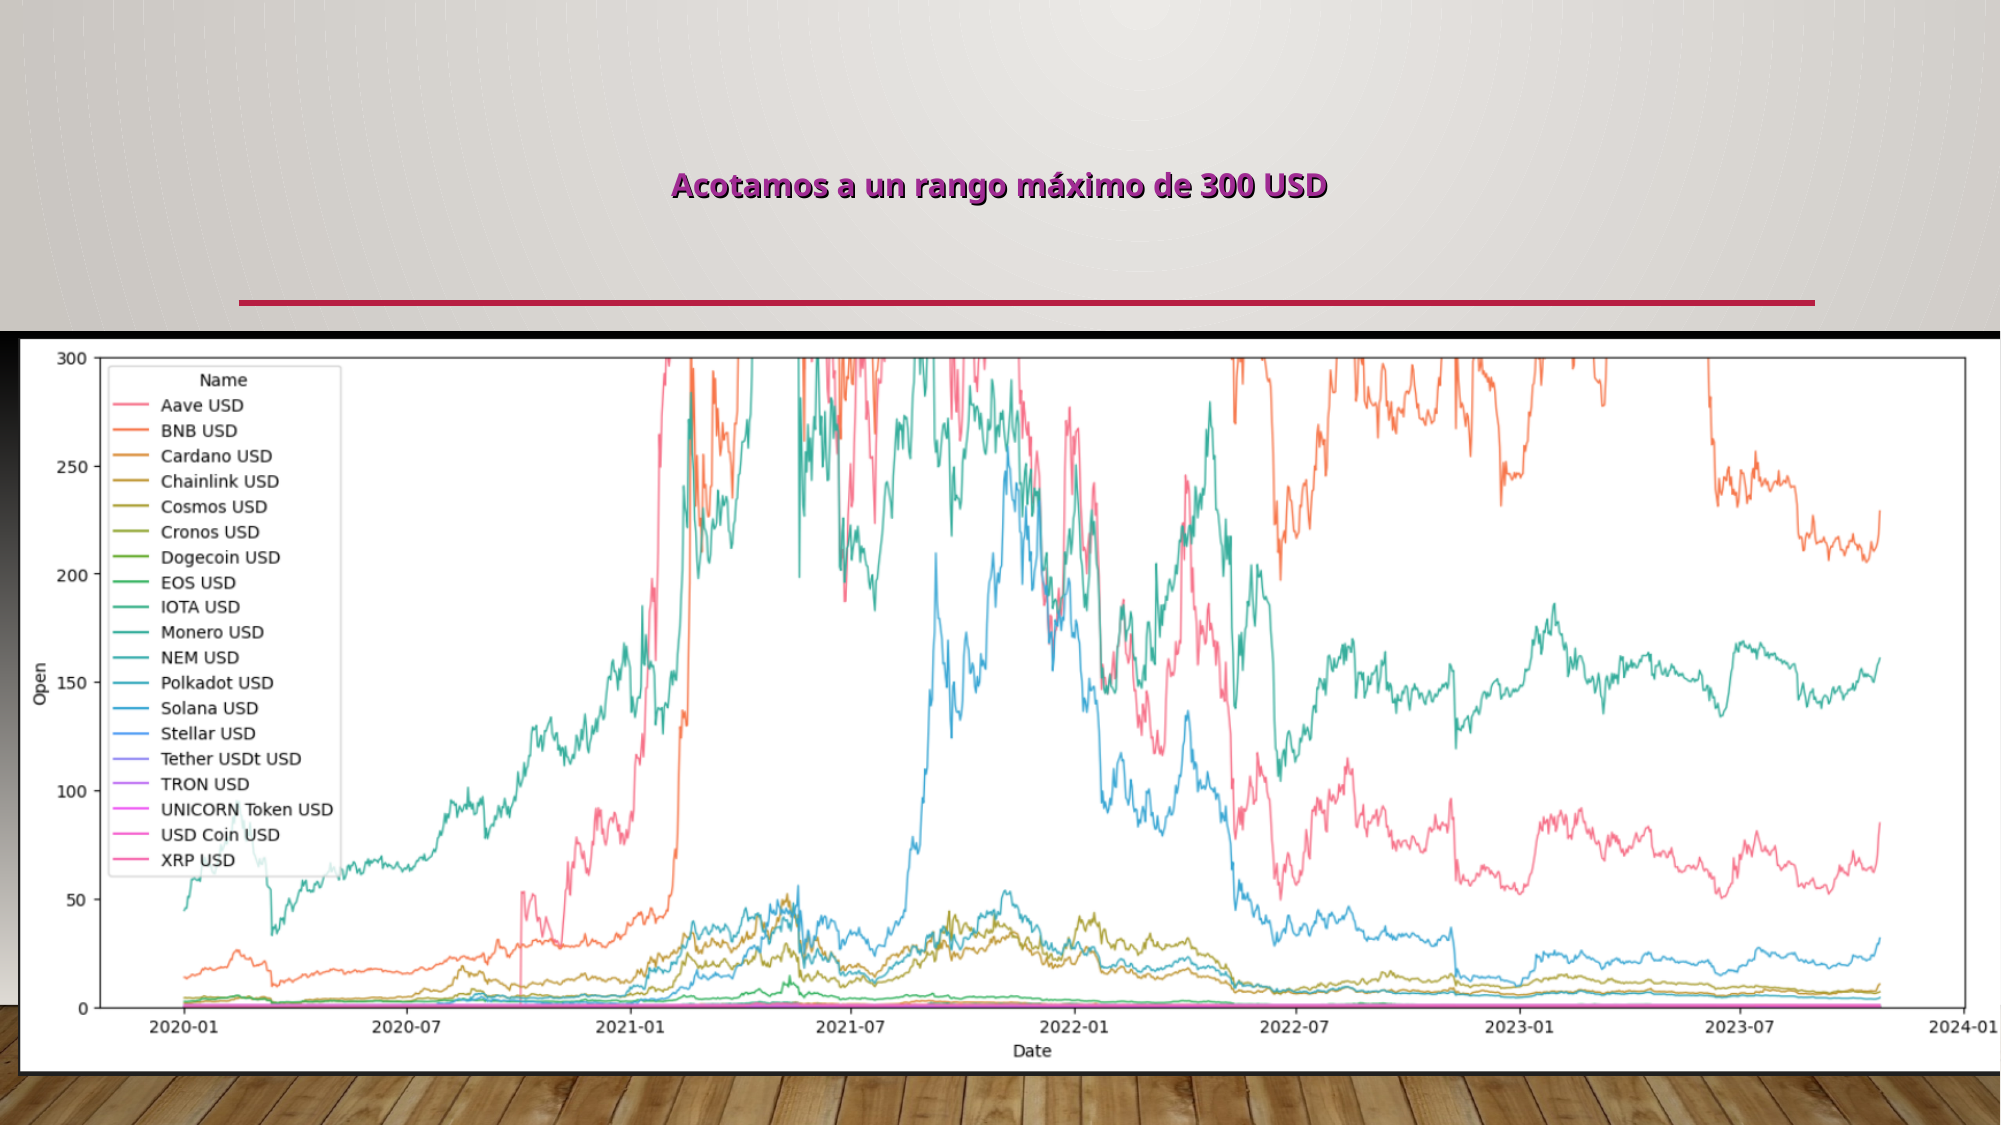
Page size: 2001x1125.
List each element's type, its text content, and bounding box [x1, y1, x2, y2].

title Acotamos a un rango máximo de 300 USD [137, 161, 1863, 255]
picture [18, 338, 2000, 1076]
